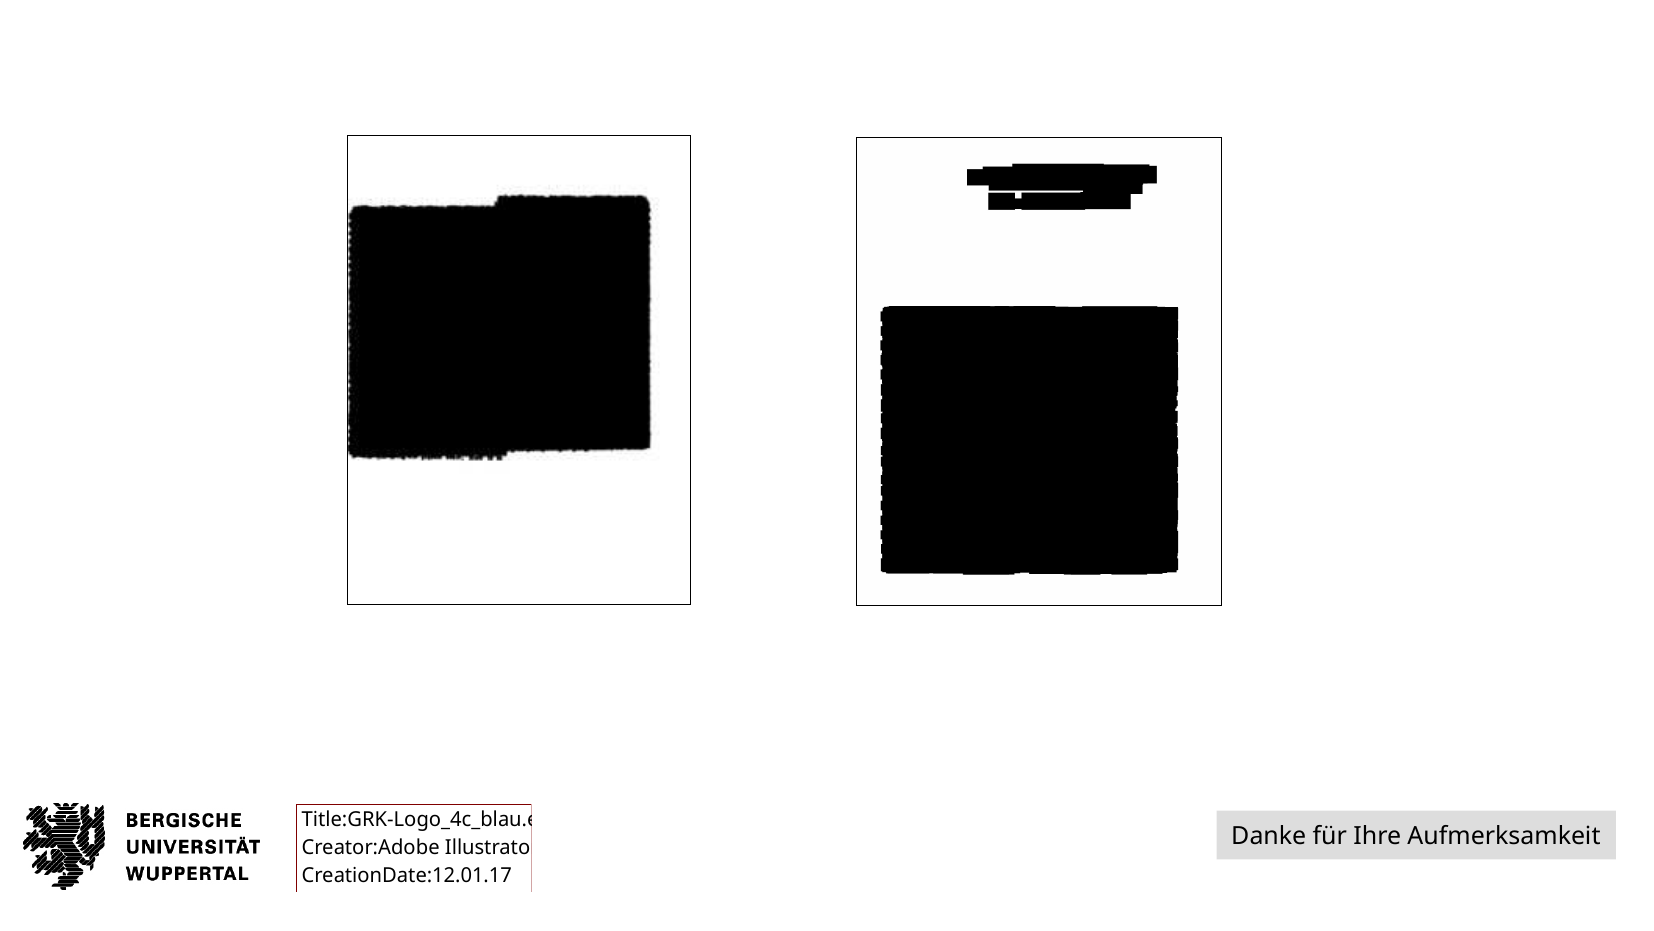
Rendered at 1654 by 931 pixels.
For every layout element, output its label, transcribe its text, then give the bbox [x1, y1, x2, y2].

text_box Danke für Ihre Aufmerksamkeit [1216, 810, 1560, 851]
picture [295, 803, 532, 892]
picture [347, 135, 691, 605]
picture [23, 803, 260, 890]
picture [856, 137, 1222, 606]
